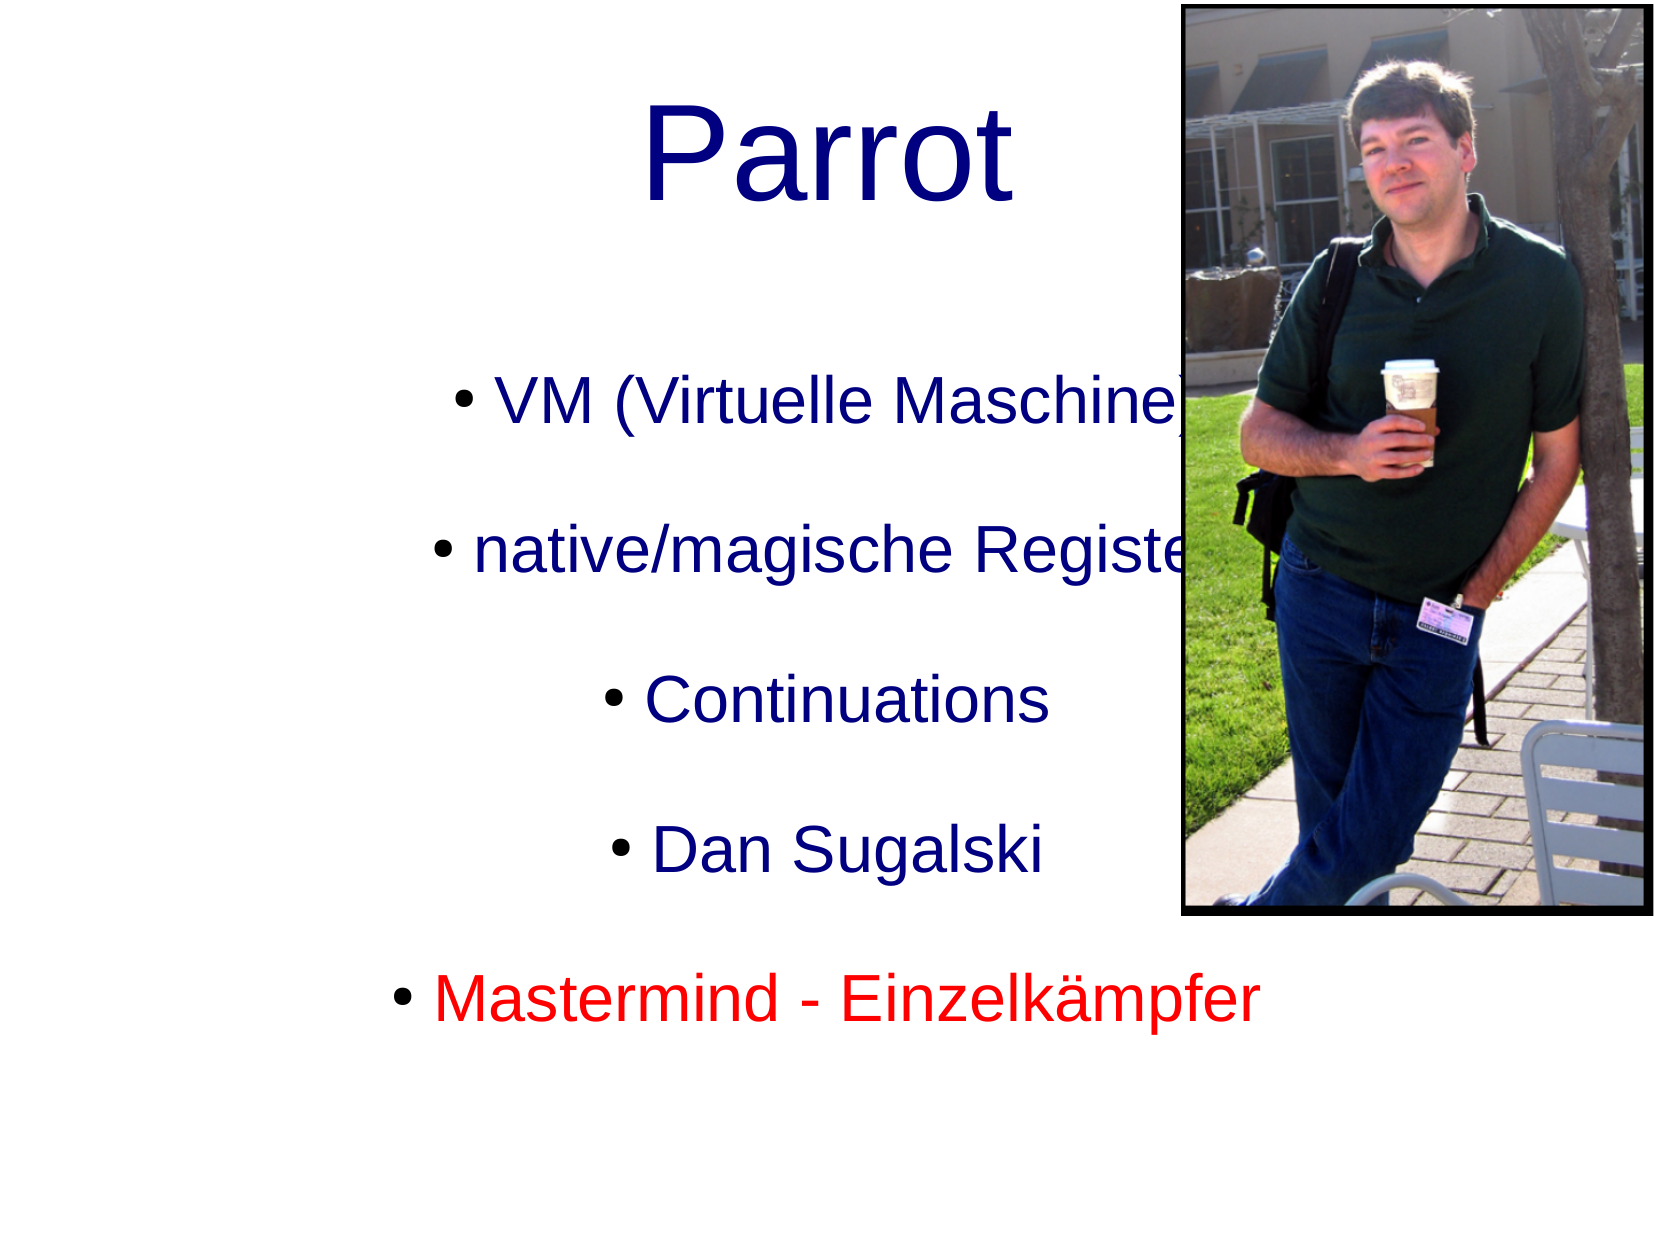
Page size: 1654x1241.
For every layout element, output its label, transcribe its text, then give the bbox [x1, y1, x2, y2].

subtitle VM (Virtuelle Maschine) native/magische Register Continuations Dan Sugalski Mastermind - Einzelkämpfer [82, 290, 1571, 1109]
picture [1181, 4, 1654, 916]
title Parrot [82, 49, 1181, 257]
